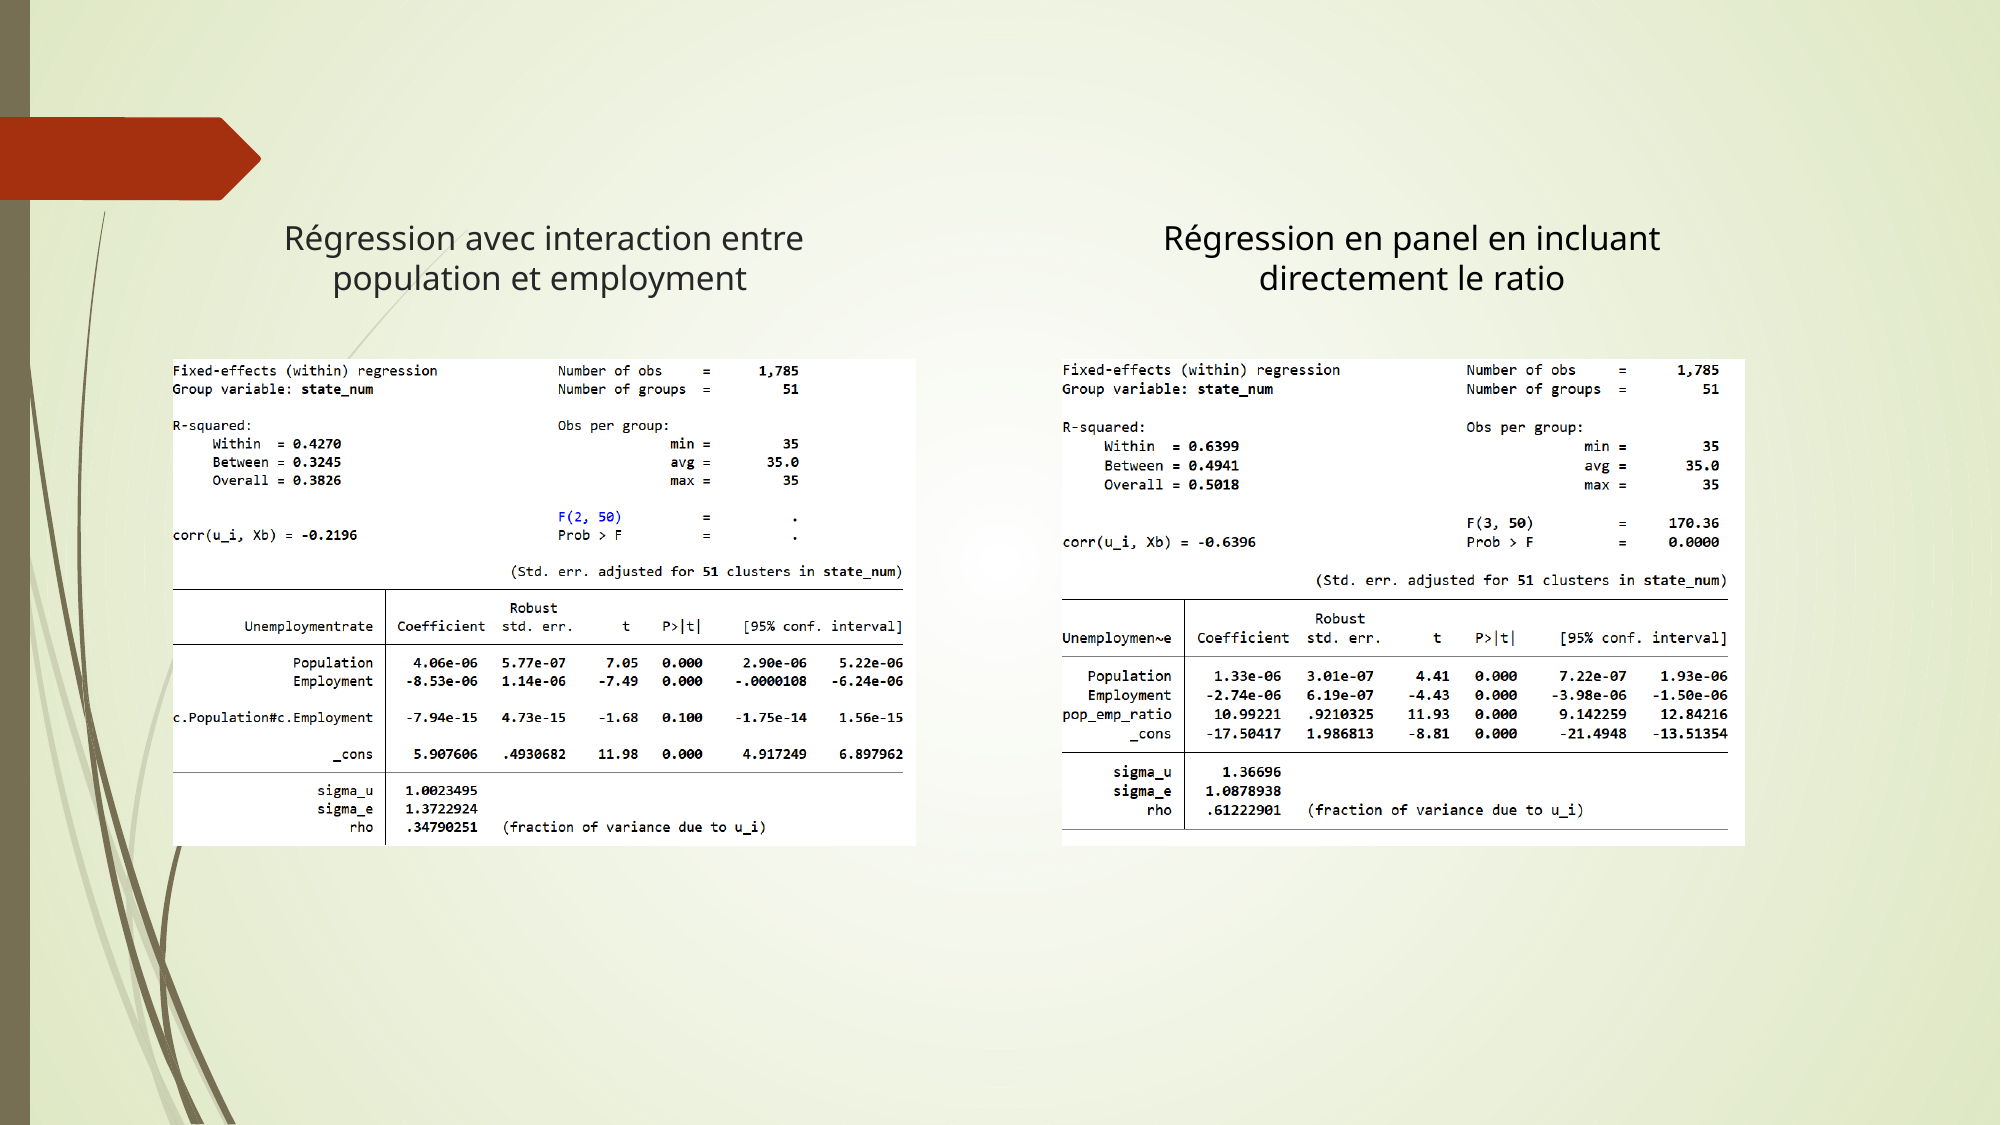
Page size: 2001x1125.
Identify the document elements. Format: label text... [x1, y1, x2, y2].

picture [173, 359, 916, 847]
title Régression avec interaction entre population et employment [238, 210, 851, 306]
text_box Régression en panel en incluant directement le ratio [1115, 209, 1710, 306]
picture [1062, 359, 1745, 846]
